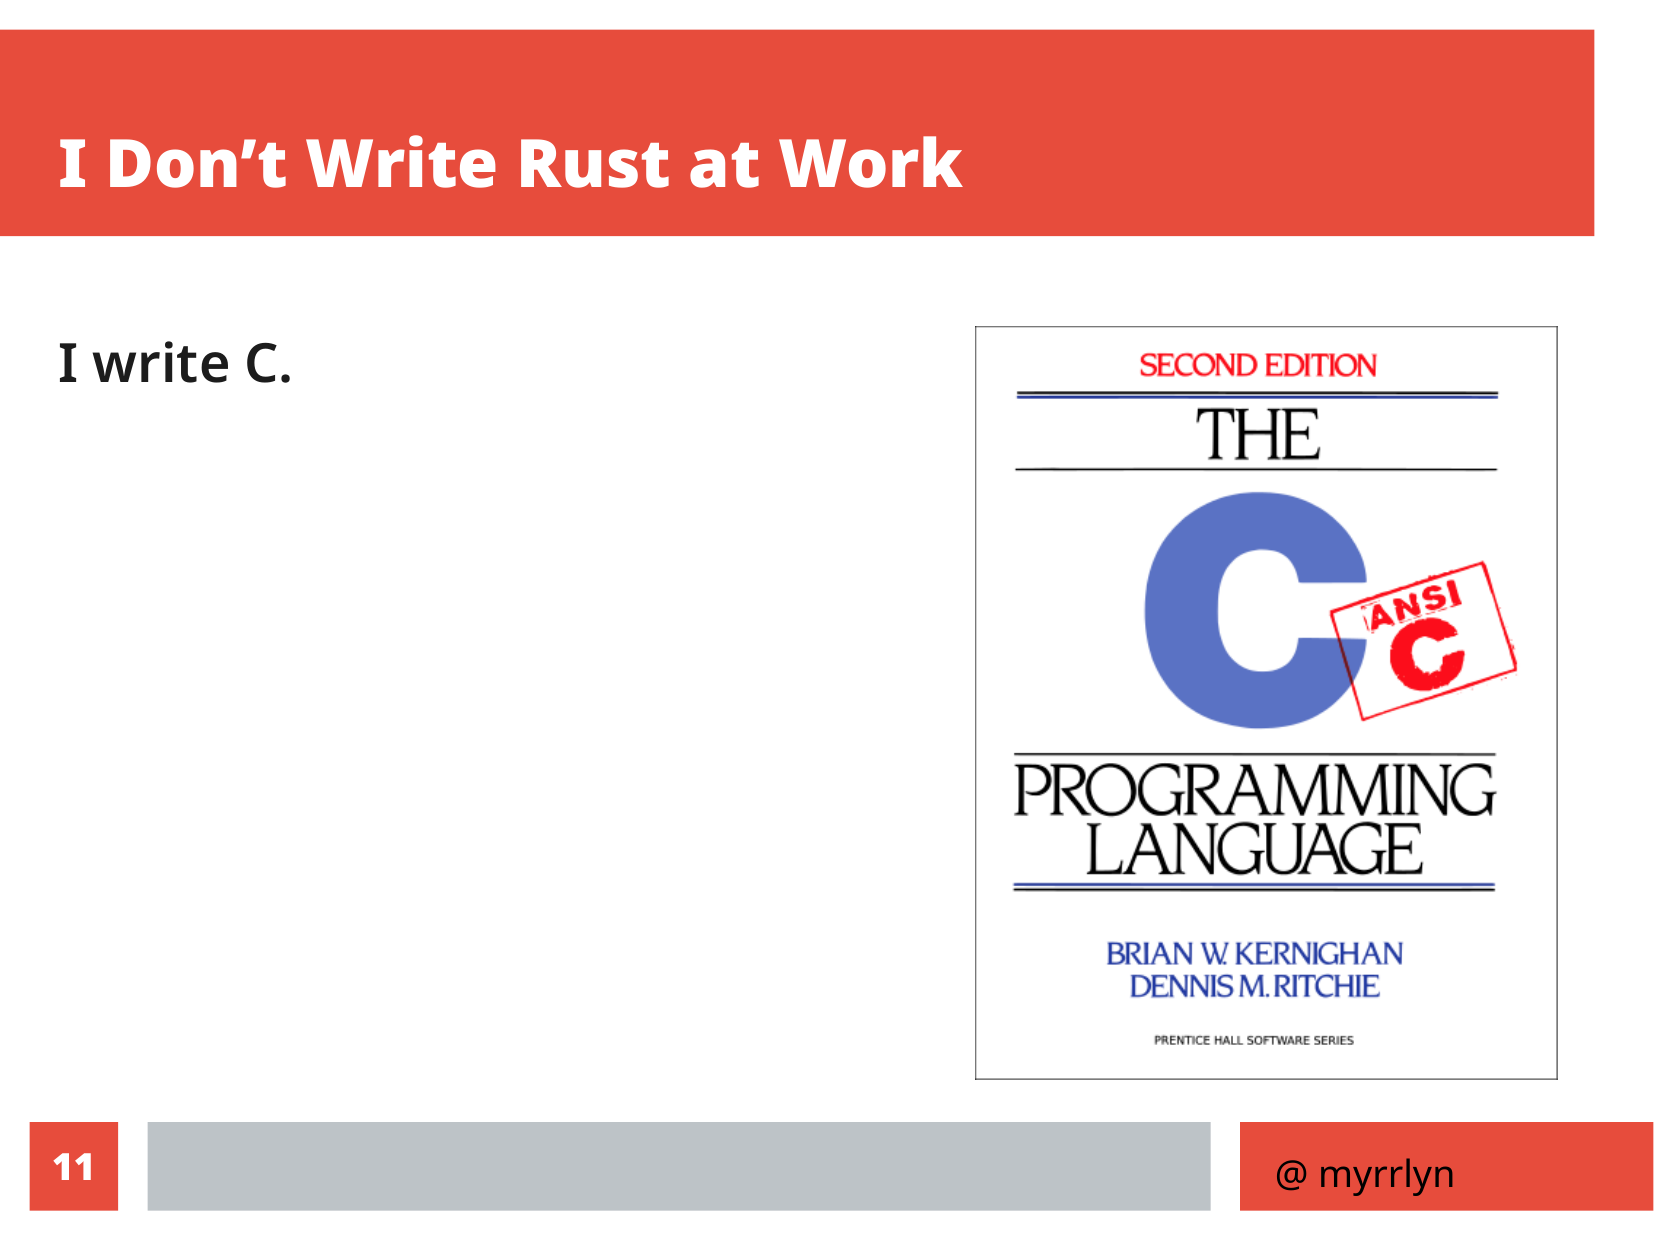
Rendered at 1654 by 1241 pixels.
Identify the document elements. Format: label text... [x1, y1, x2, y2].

list I write C. [59, 324, 1565, 1093]
picture [975, 326, 1558, 1081]
text_box @ myrrlyn [1260, 1140, 1636, 1202]
title I Don’t Write Rust at Work [59, 59, 1595, 207]
